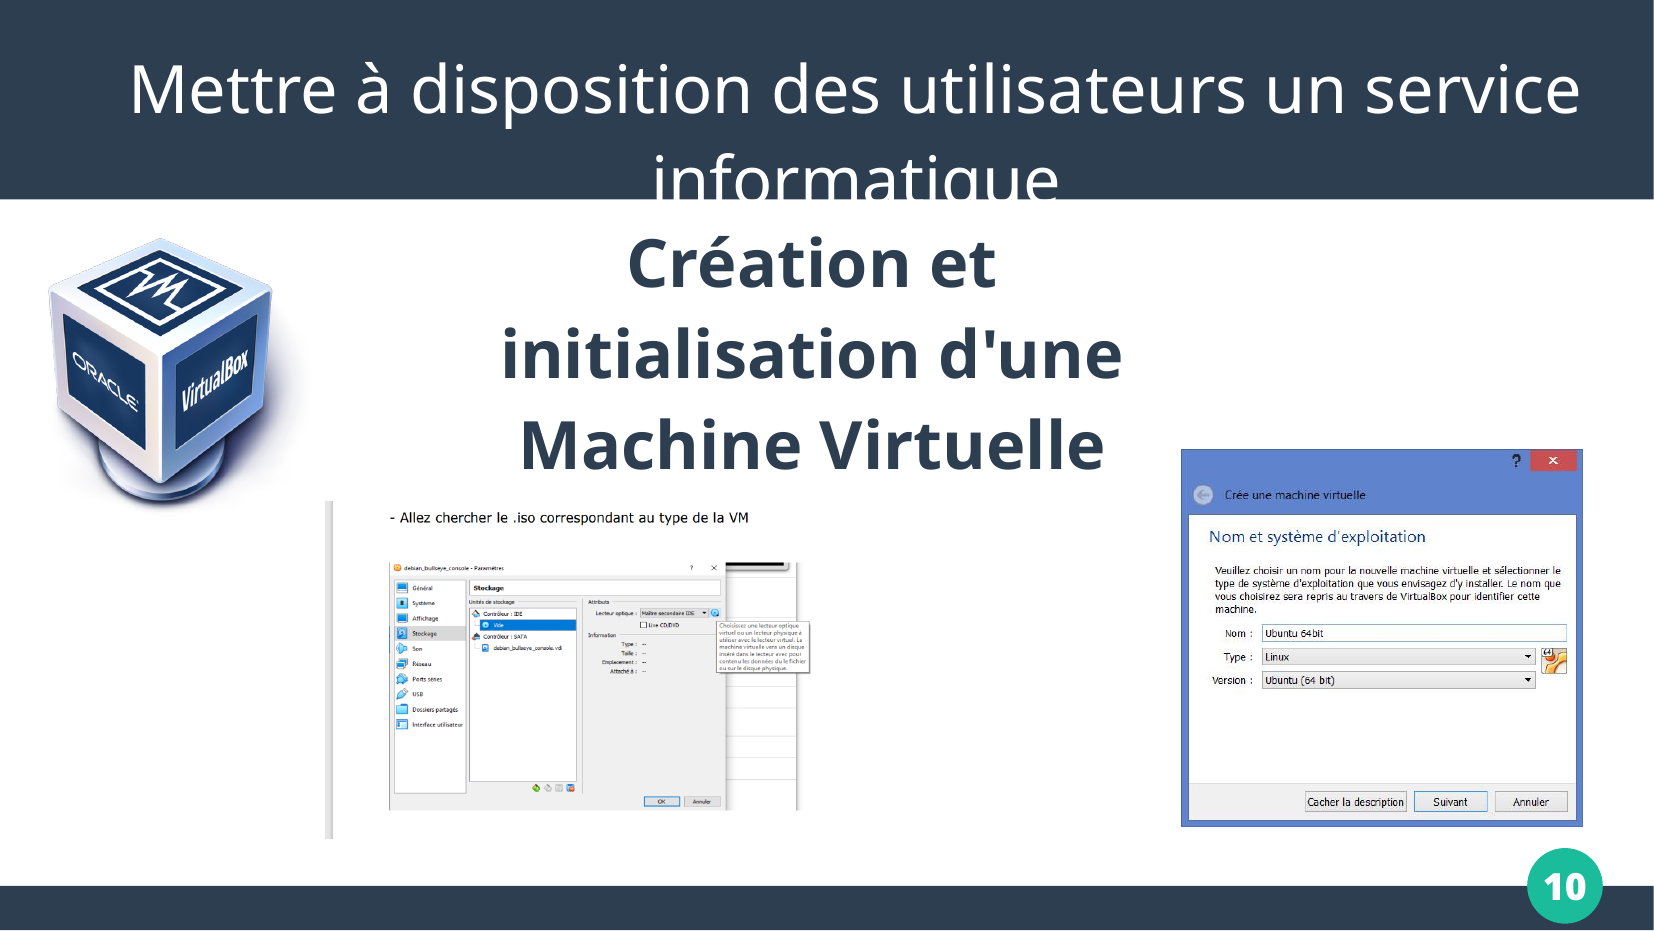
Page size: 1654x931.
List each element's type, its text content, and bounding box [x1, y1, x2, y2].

picture [37, 236, 886, 839]
picture [1181, 449, 1583, 827]
text_box Mettre à disposition des utilisateurs un service informatique [29, 0, 1654, 266]
text_box Création et initialisation d'une Machine Virtuelle [413, 295, 1211, 411]
